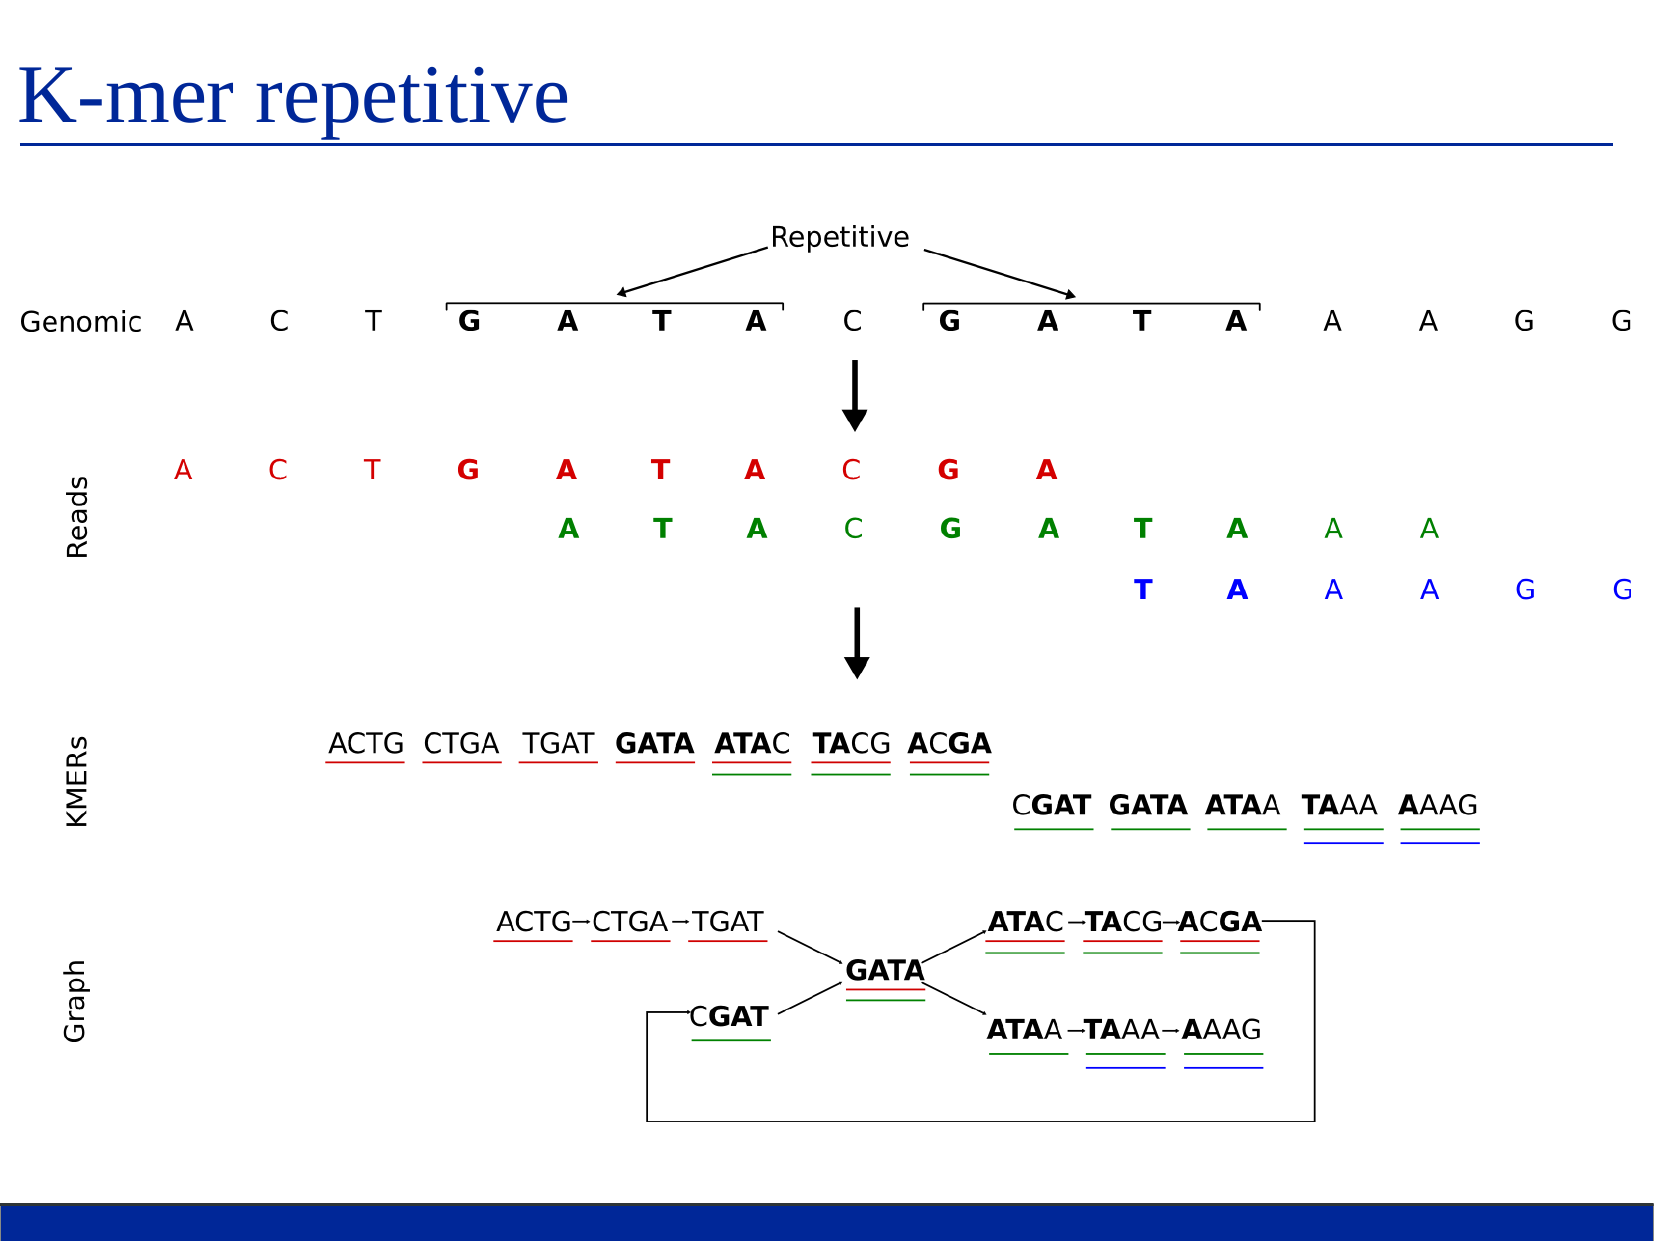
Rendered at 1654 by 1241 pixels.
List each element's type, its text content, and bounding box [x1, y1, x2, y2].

title K-mer repetitive [17, 0, 1589, 198]
picture [21, 225, 1631, 1122]
